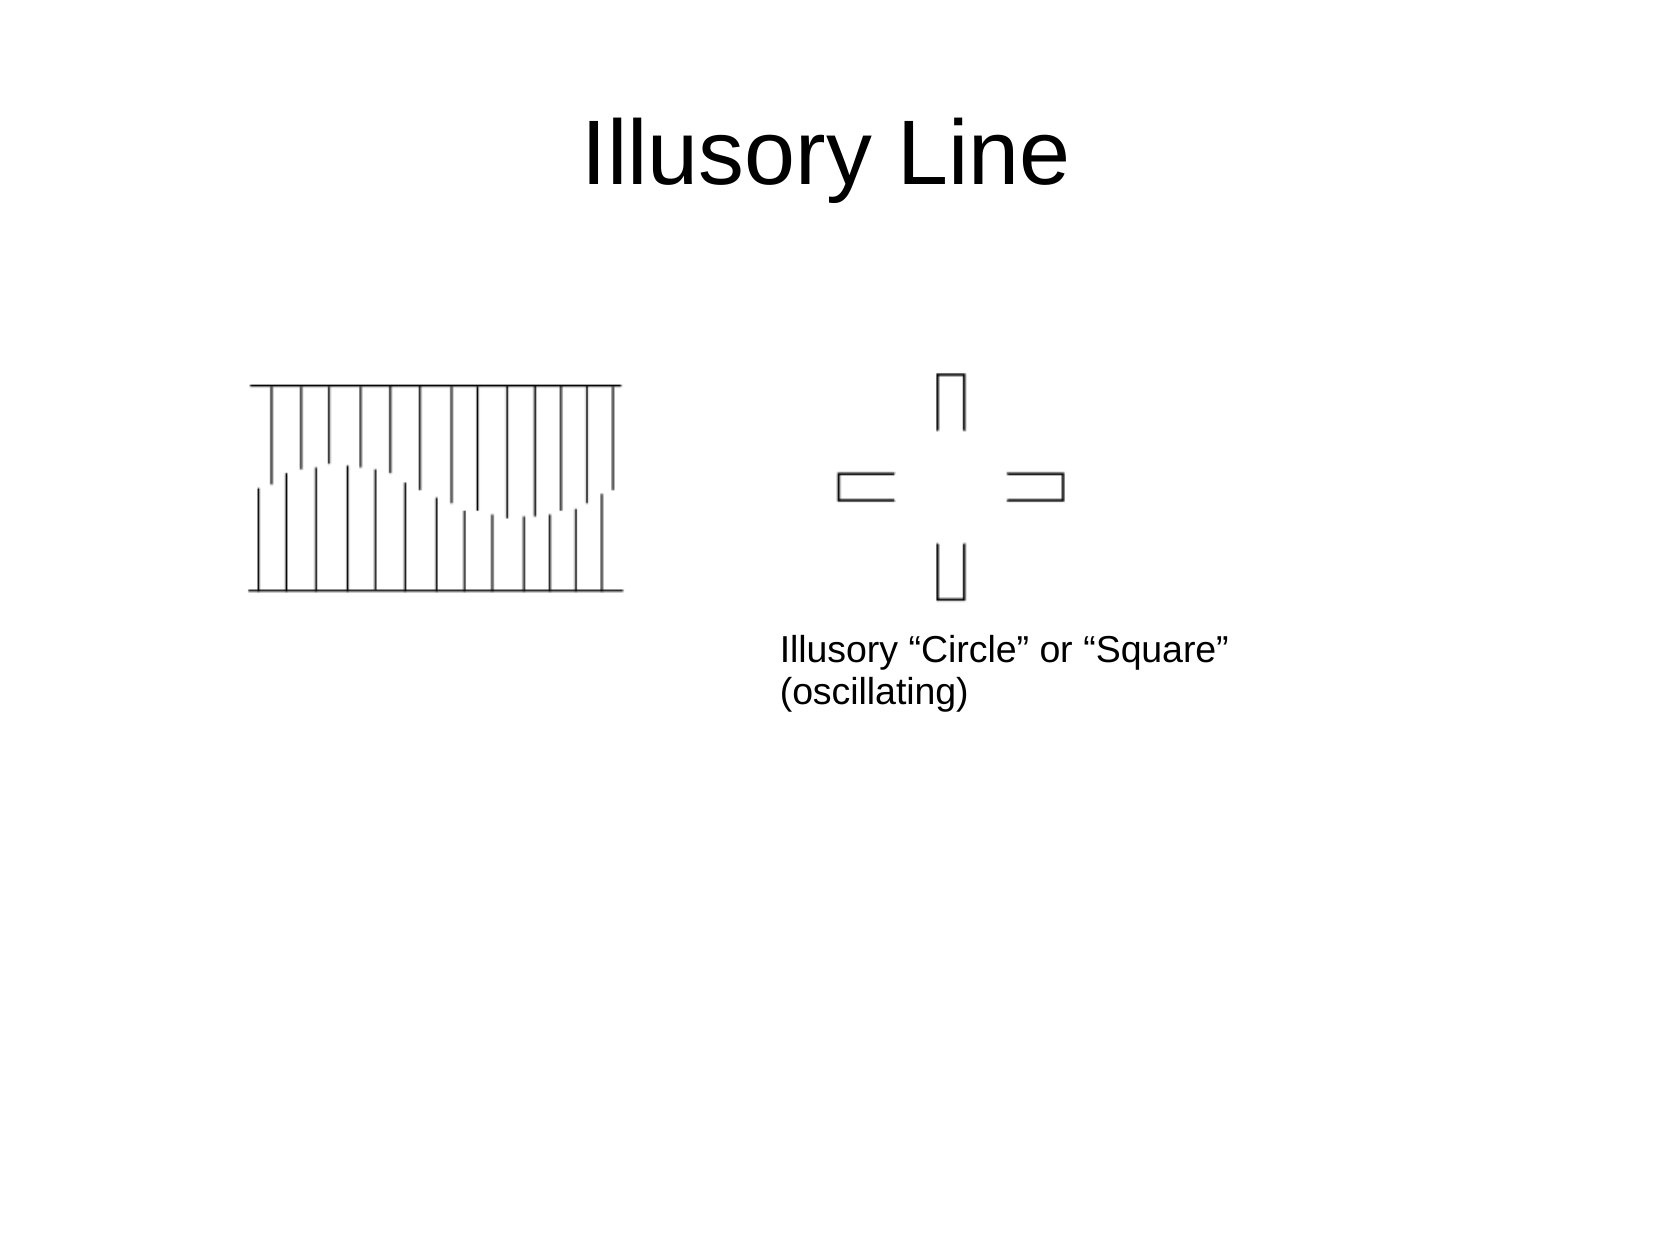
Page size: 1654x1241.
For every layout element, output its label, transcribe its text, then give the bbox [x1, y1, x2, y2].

text_box Illusory “Circle” or “Square” (oscillating) [765, 621, 1244, 721]
picture [810, 361, 1079, 616]
picture [225, 374, 646, 604]
title Illusory Line [82, 49, 1571, 257]
